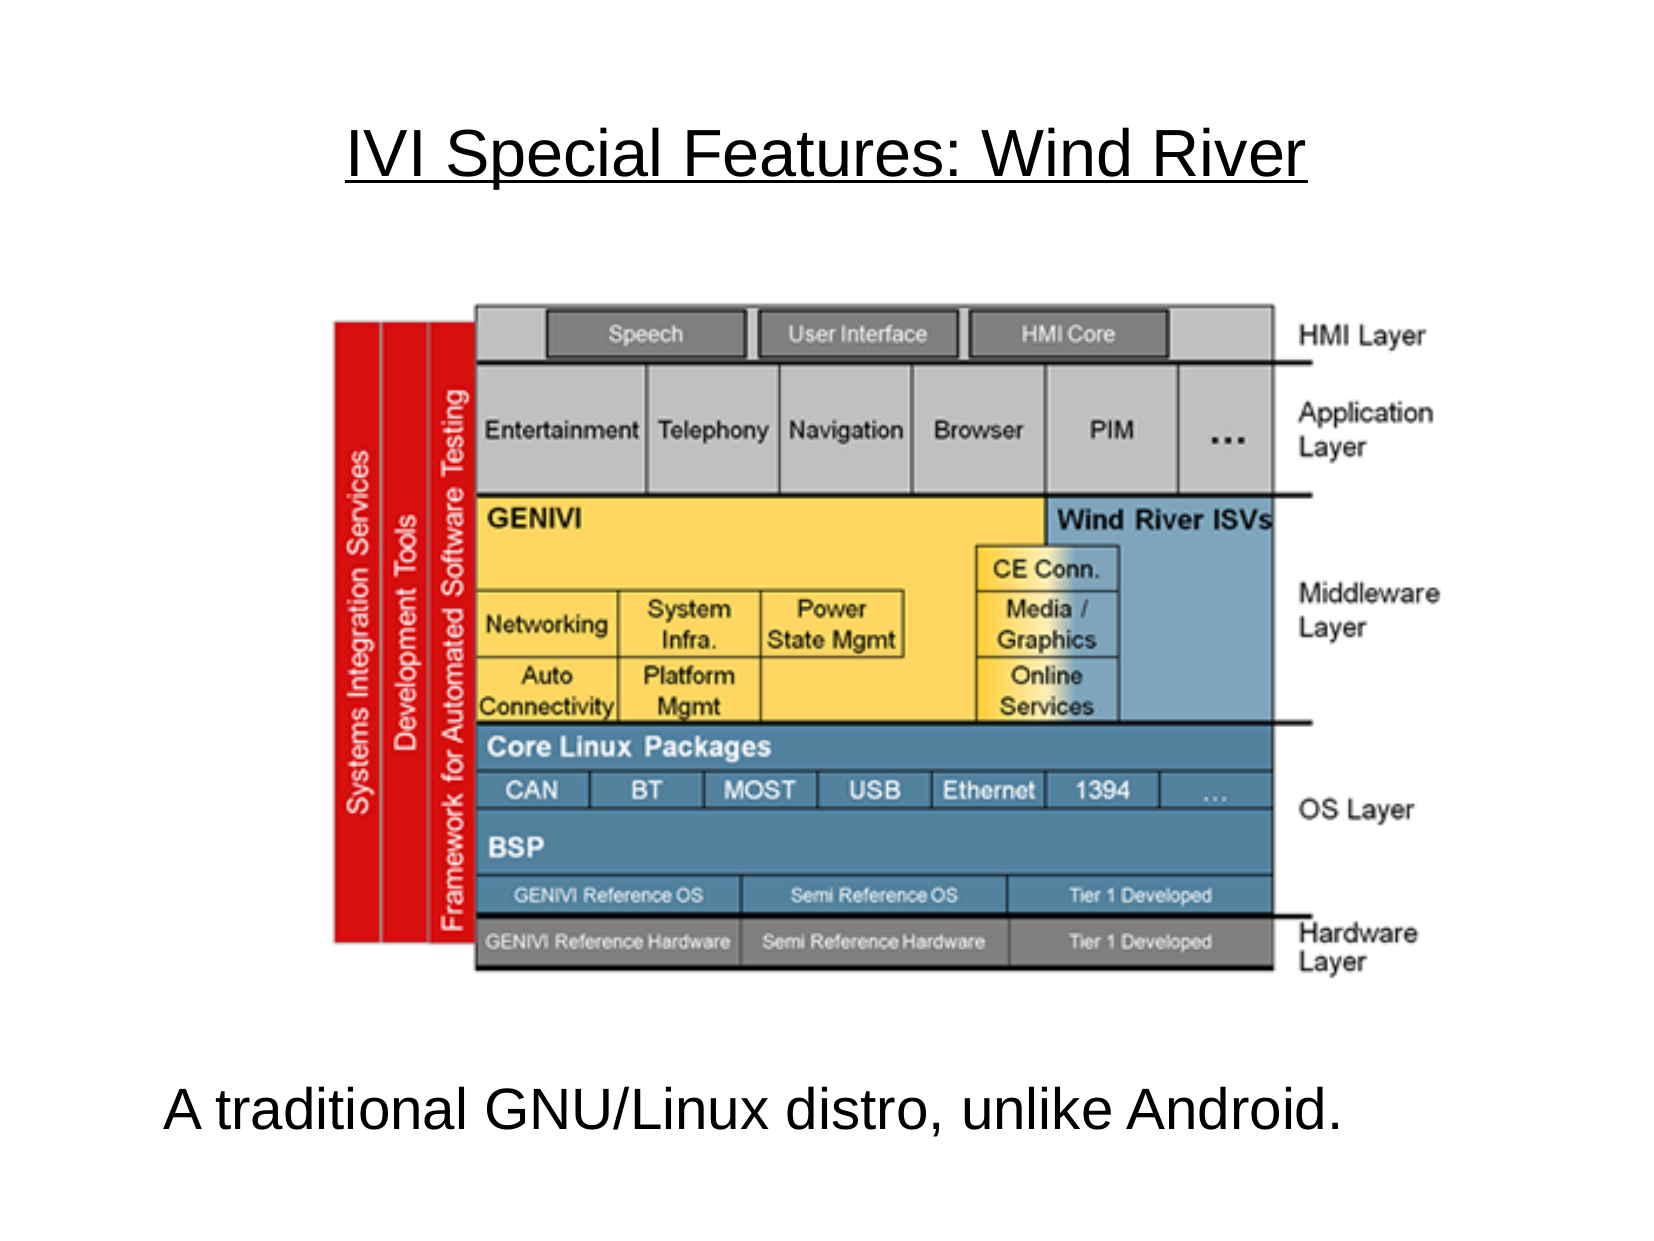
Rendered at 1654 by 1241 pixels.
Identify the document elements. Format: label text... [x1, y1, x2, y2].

title IVI Special Features: Wind River [82, 49, 1571, 257]
text_box A traditional GNU/Linux distro, unlike Android. [148, 1069, 1367, 1126]
picture [331, 283, 1457, 983]
